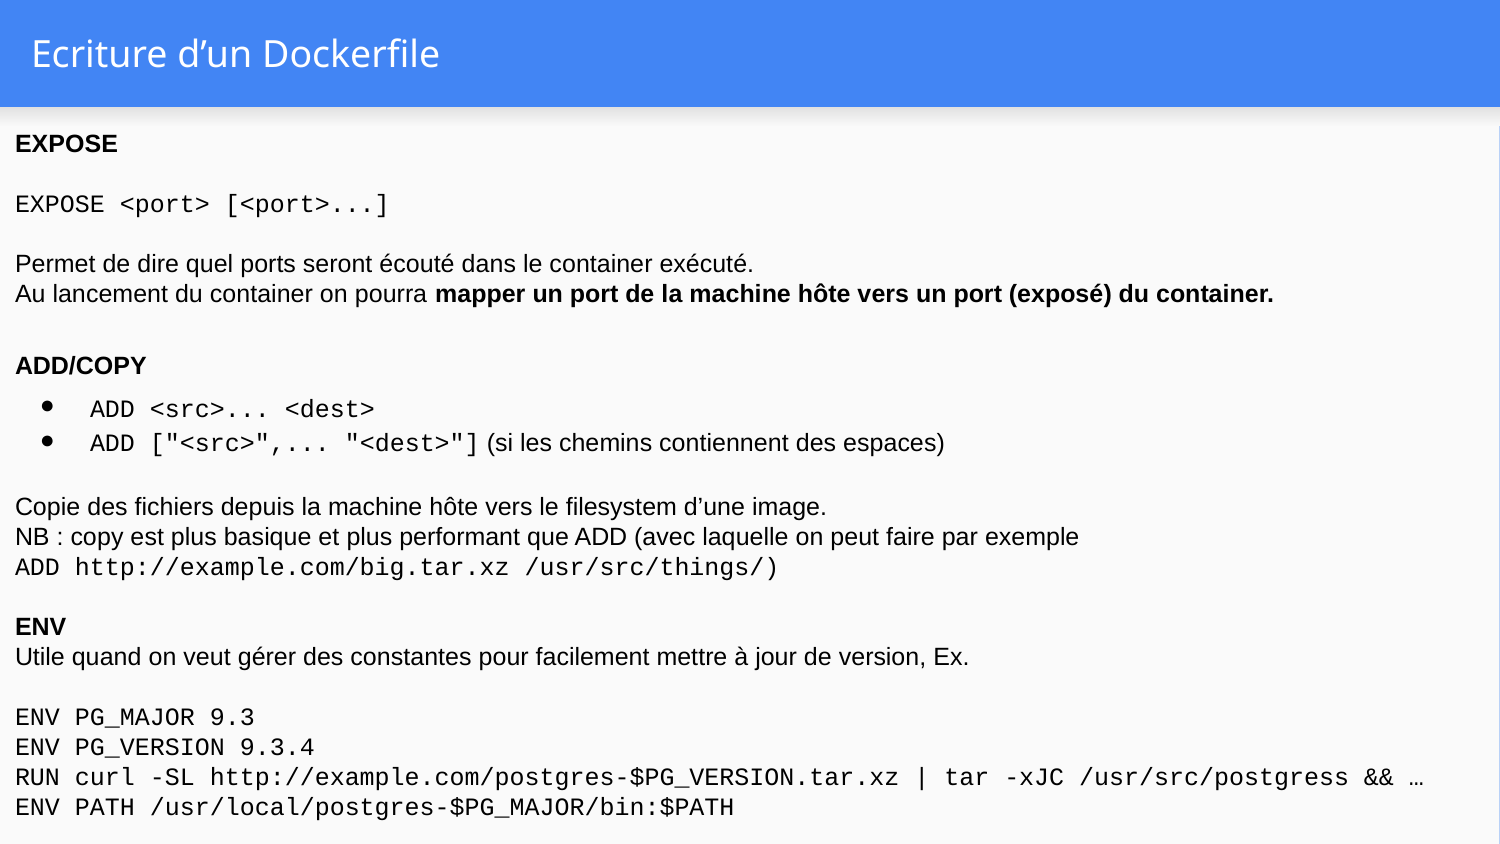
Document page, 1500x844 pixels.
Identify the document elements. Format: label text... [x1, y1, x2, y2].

title Ecriture d’un Dockerfile [16, 2, 1464, 102]
text_box EXPOSE EXPOSE <port> [<port>...] Permet de dire quel ports seront écouté dans le container exécuté. Au lancement du container on pourra mapper un port de la machine hôte vers un port (exposé) du container. ADD/COPY ADD <src>... <dest> ADD ["<src>",... "<dest>"] (si les chemins contiennent des espaces) Copie des fichiers depuis la machine hôte vers le filesystem d’une image. NB : copy est plus basique et plus performant que ADD (avec laquelle on peut faire par exemple ADD http://example.com/big.tar.xz /usr/src/things/) ENV Utile quand on veut gérer des constantes pour facilement mettre à jour de version, Ex. ENV PG_MAJOR 9.3 ENV PG_VERSION 9.3.4 RUN curl -SL http://example.com/postgres-$PG_VERSION.tar.xz | tar -xJC /usr/src/postgress && … ENV PATH /usr/local/postgres-$PG_MAJOR/bin:$PATH [0, 112, 1489, 831]
